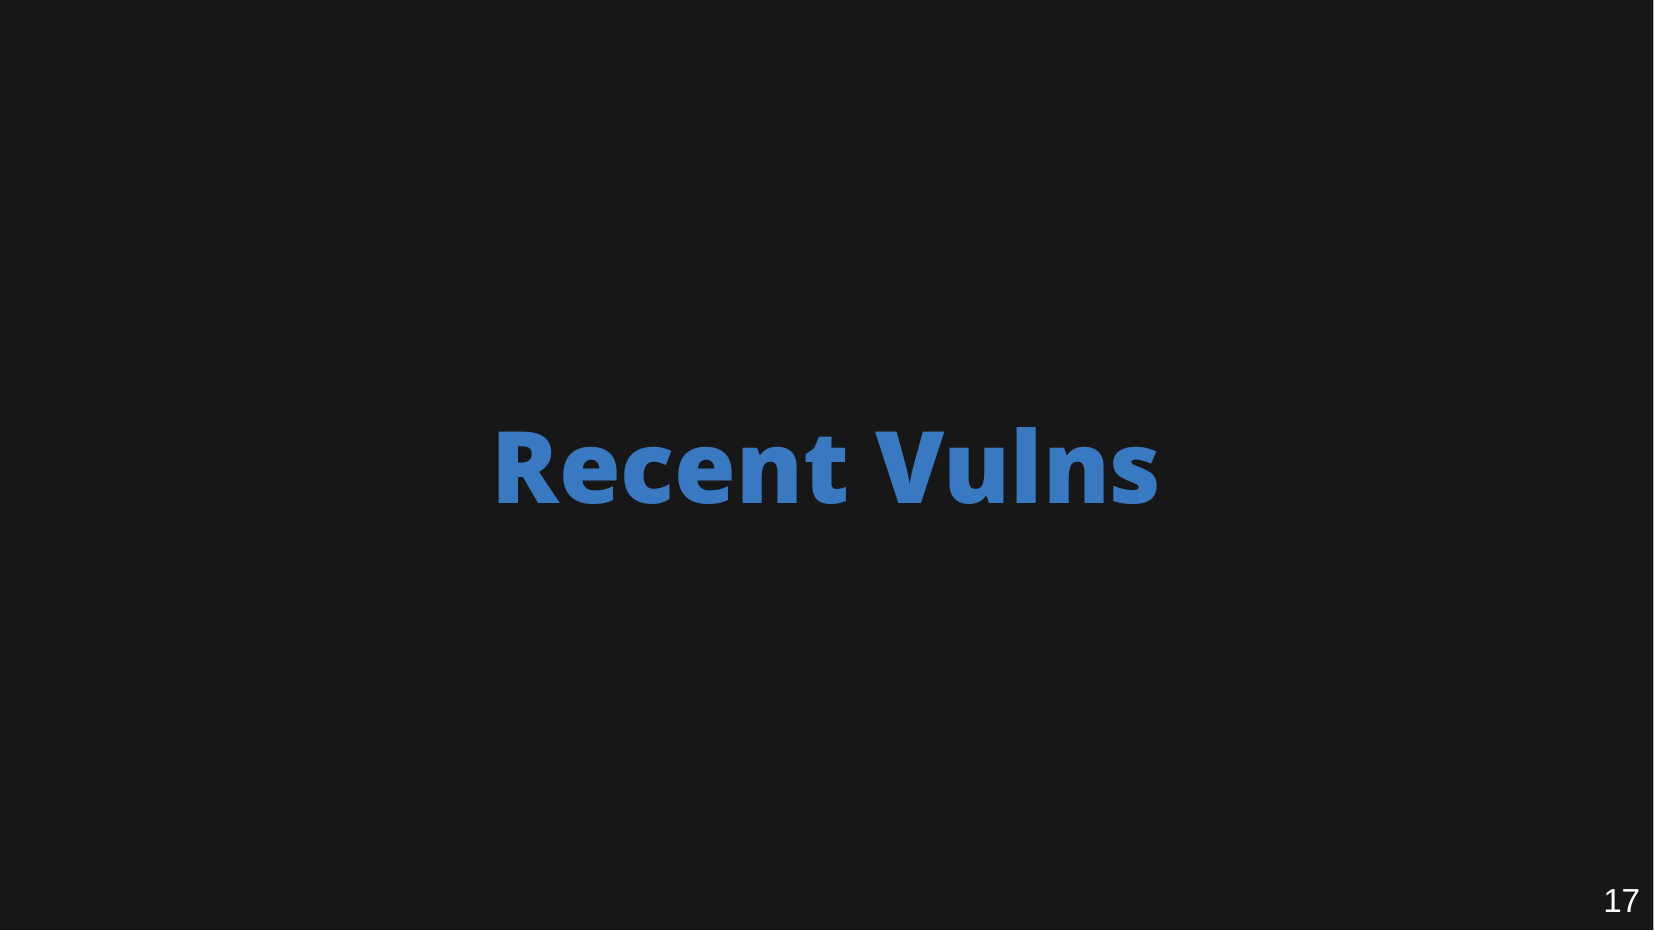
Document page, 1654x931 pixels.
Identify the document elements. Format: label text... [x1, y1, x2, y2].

text_box <number> [1588, 874, 1654, 931]
subtitle Recent Vulns [0, 0, 1654, 931]
